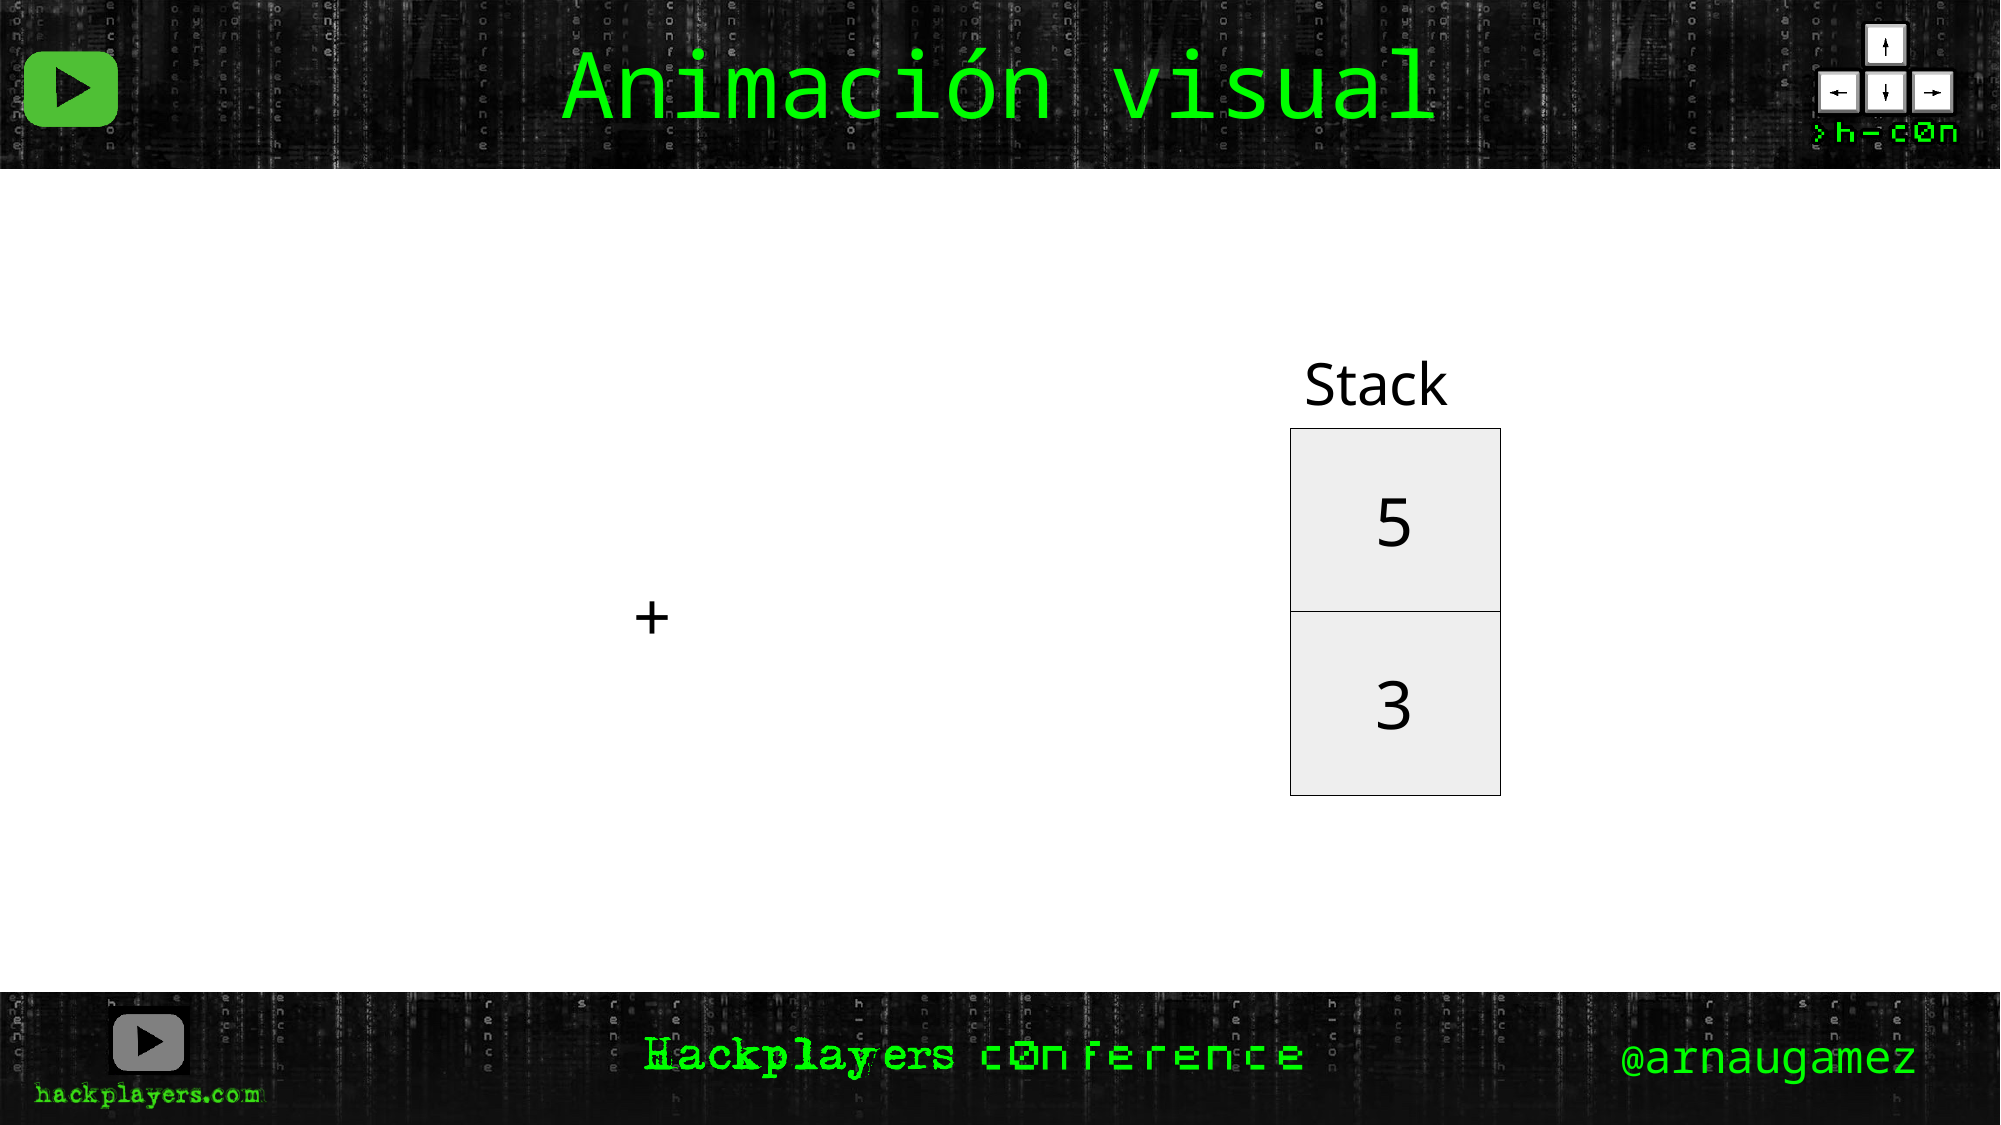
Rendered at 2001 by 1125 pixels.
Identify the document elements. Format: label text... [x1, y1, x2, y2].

text_box + [619, 562, 745, 679]
picture [0, 992, 2000, 1125]
text_box 5 [1290, 428, 1501, 612]
picture [0, 0, 2000, 169]
text_box 3 [1290, 612, 1501, 796]
text_box Stack [1289, 340, 1500, 425]
title Animación visual [256, 0, 1745, 166]
